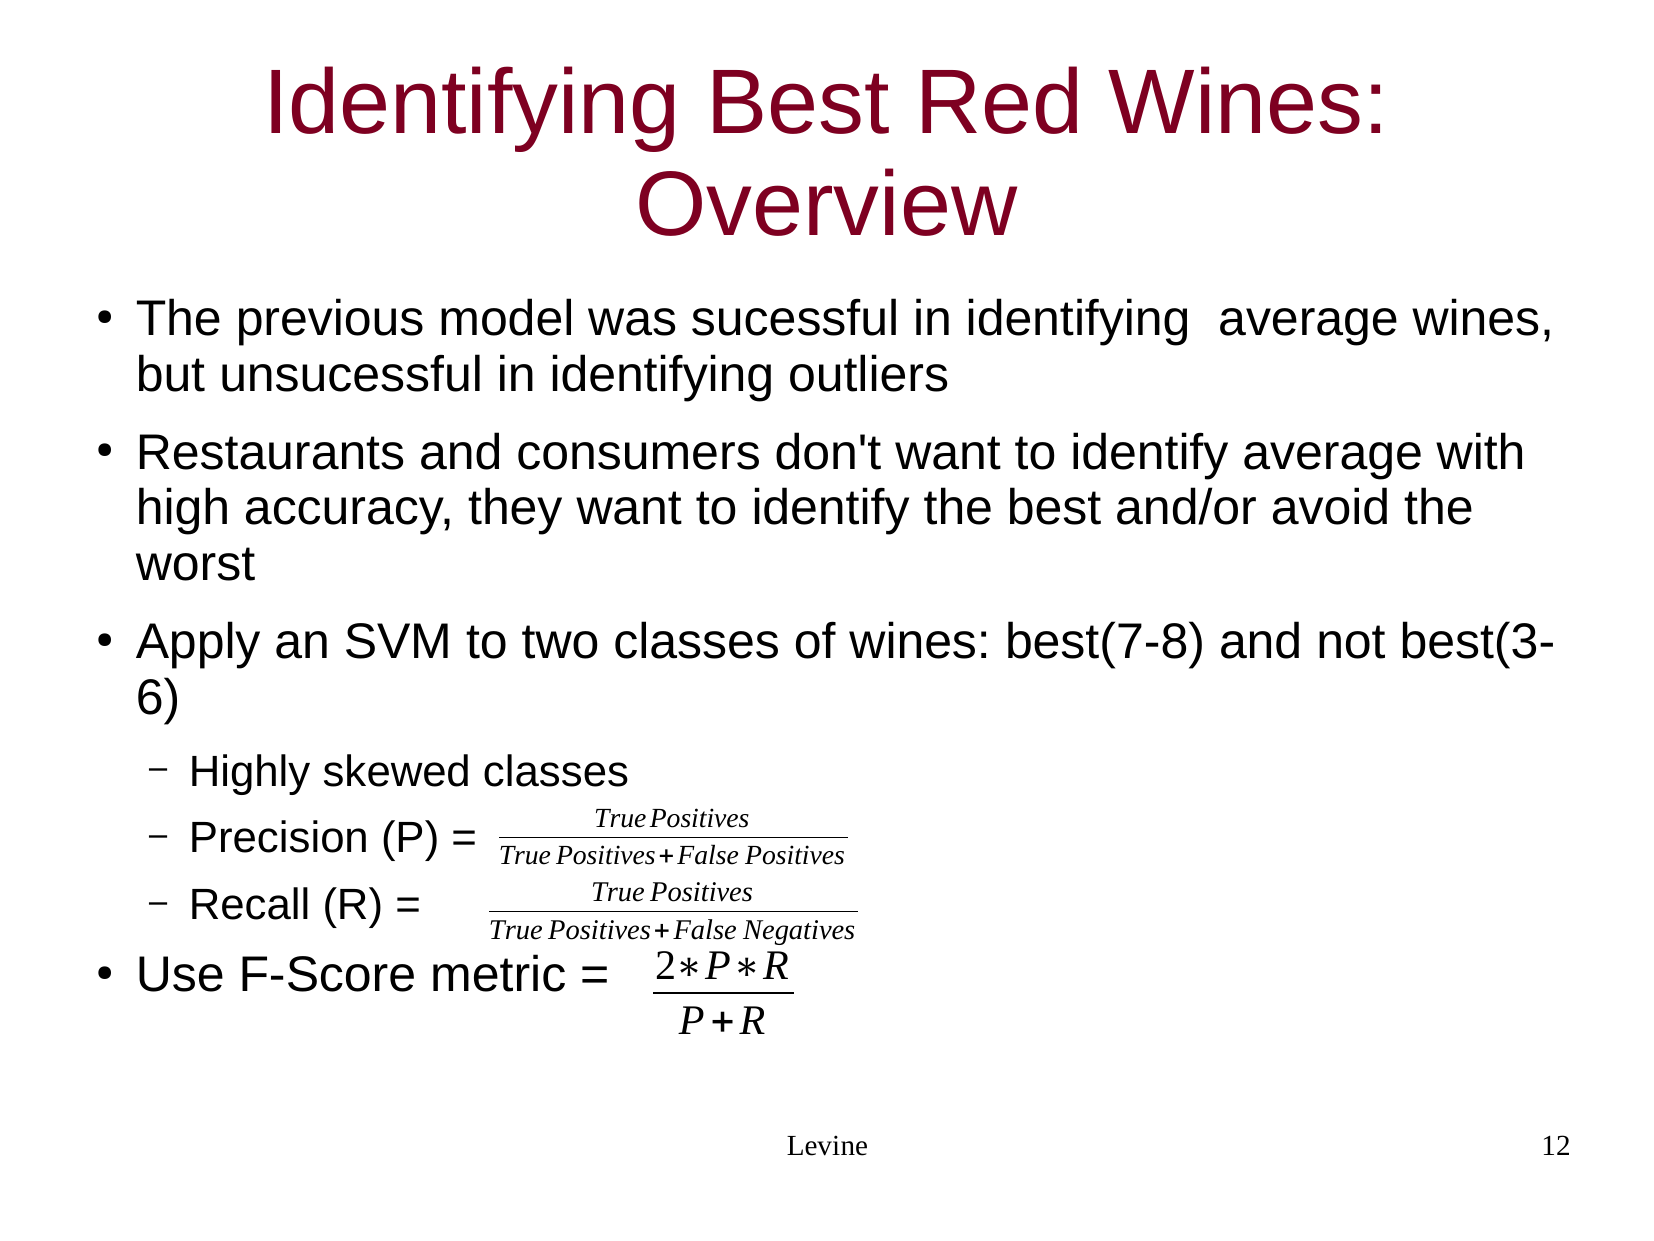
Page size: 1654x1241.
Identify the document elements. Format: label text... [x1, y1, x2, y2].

chart [480, 876, 866, 1043]
chart [490, 803, 856, 871]
list The previous model was sucessful in identifying average wines, but unsucessful in identifying outliers Restaurants and consumers don't want to identify average with high accuracy, they want to identify the best and/or avoid the worst Apply an SVM to two classes of wines: best(7-8) and not best(3-6) Highly skewed classes Precision (P) = Recall (R) = Use F-Score metric = [82, 290, 1571, 1010]
title Identifying Best Red Wines: Overview [82, 49, 1571, 257]
